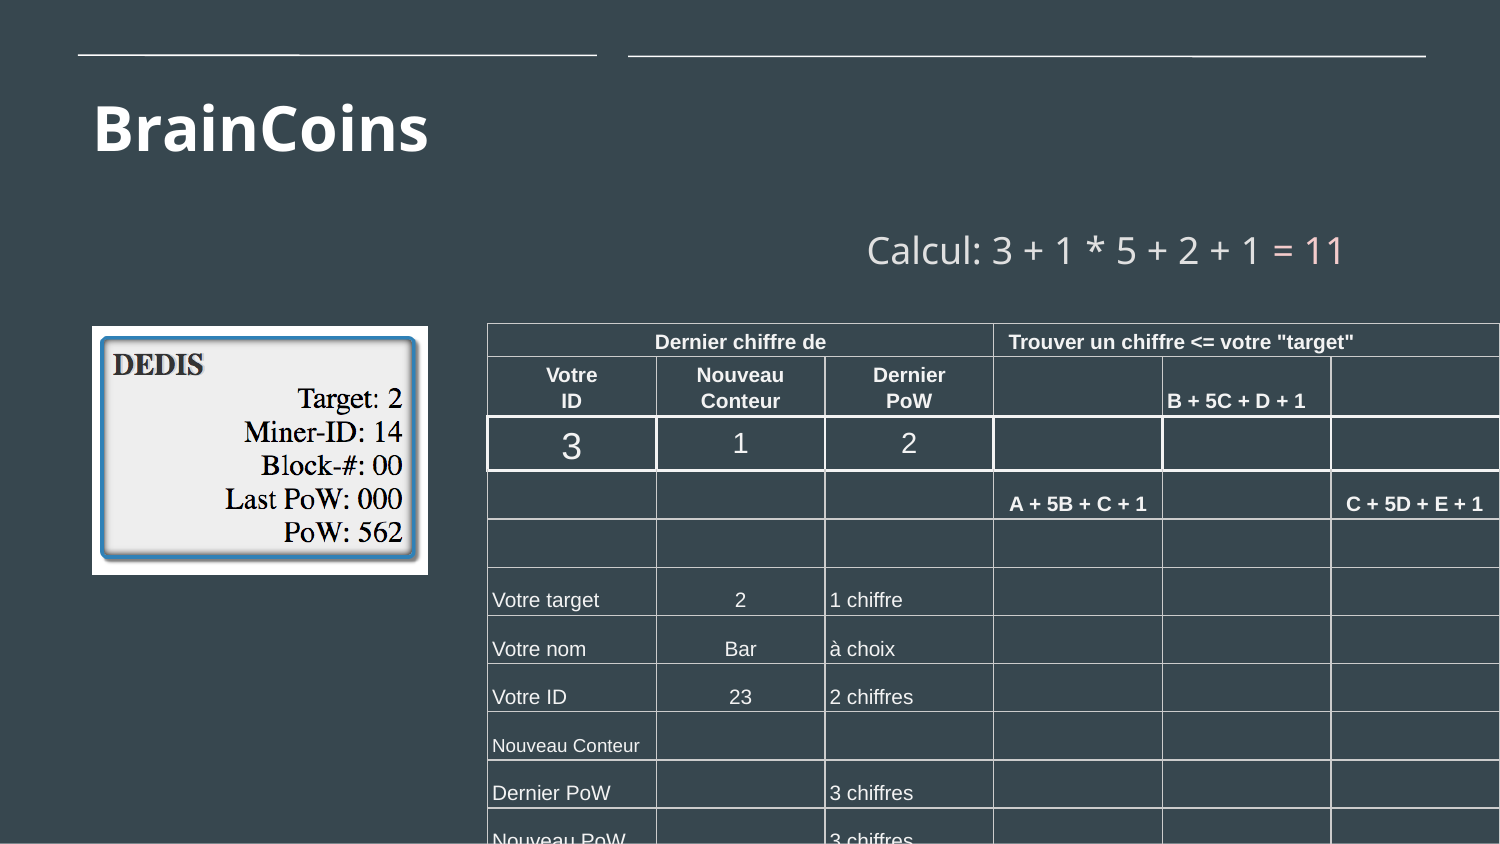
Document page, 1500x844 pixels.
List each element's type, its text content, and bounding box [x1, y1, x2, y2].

table_cell 23 [657, 664, 824, 711]
table_cell C + 5D + E + 1 [1332, 472, 1499, 518]
table_cell [1163, 712, 1330, 759]
table_cell [994, 809, 1162, 844]
table_cell Dernier PoW [826, 357, 993, 415]
table_cell 3 chiffres [826, 809, 993, 844]
table_cell [994, 616, 1162, 663]
table_cell [1332, 357, 1499, 415]
table_cell Votre ID [488, 664, 656, 711]
table_cell [1163, 568, 1330, 615]
table_cell [1163, 472, 1330, 518]
table_cell [826, 520, 993, 567]
table_cell [1332, 664, 1499, 711]
table_cell 1 chiffre [826, 568, 993, 615]
table_cell [826, 472, 993, 518]
table_cell [994, 520, 1162, 567]
table_cell [826, 712, 993, 759]
table_header Dernier chiffre de [488, 324, 993, 356]
table_cell [1332, 809, 1499, 844]
table_cell [994, 761, 1162, 807]
table_header Trouver un chiffre <= votre "target" [994, 324, 1499, 356]
table_cell 2 chiffres [826, 664, 993, 711]
table_cell [1163, 616, 1330, 663]
table_cell [1332, 418, 1499, 469]
table_cell [1332, 712, 1499, 759]
table_cell Nouveau Conteur [488, 712, 656, 759]
table_cell [1332, 761, 1499, 807]
table_cell 2 [657, 568, 824, 615]
table_cell Nouveau Conteur [657, 357, 824, 415]
table_cell Nouveau PoW [488, 809, 656, 844]
table_cell à choix [826, 616, 993, 663]
table_cell Votre nom [488, 616, 656, 663]
table_cell [657, 520, 824, 567]
table_cell Bar [657, 616, 824, 663]
table_cell 1 [658, 418, 824, 469]
table_cell 3 chiffres [826, 761, 993, 807]
table_cell Dernier PoW [488, 761, 656, 807]
table_cell 2 [826, 418, 992, 469]
table_cell [488, 472, 656, 518]
table_cell [1332, 568, 1499, 615]
table_cell B + 5C + D + 1 [1163, 357, 1330, 415]
table_cell [994, 568, 1162, 615]
table_cell [1163, 809, 1330, 844]
table_cell A + 5B + C + 1 [994, 472, 1162, 518]
table_cell [994, 664, 1162, 711]
text_box Calcul: 3 + 1 * 5 + 2 + 1 = 11 [851, 205, 1397, 287]
table_cell Votre target [488, 568, 656, 615]
table_cell [994, 712, 1162, 759]
table_cell [657, 761, 824, 807]
table_cell [1332, 616, 1499, 663]
title BrainCoins [77, 73, 597, 413]
picture [92, 326, 428, 575]
table_cell [995, 418, 1161, 469]
table_cell [994, 357, 1162, 415]
table_cell [1163, 761, 1330, 807]
table_cell [1163, 664, 1330, 711]
table_cell [1164, 418, 1330, 469]
table_cell [488, 520, 656, 567]
table_cell [1332, 520, 1499, 567]
table_cell [657, 809, 824, 844]
table_cell [657, 472, 824, 518]
table_cell 3 [489, 418, 655, 469]
table_cell Votre ID [488, 357, 656, 415]
table_cell [1163, 520, 1330, 567]
table_cell [657, 712, 824, 759]
